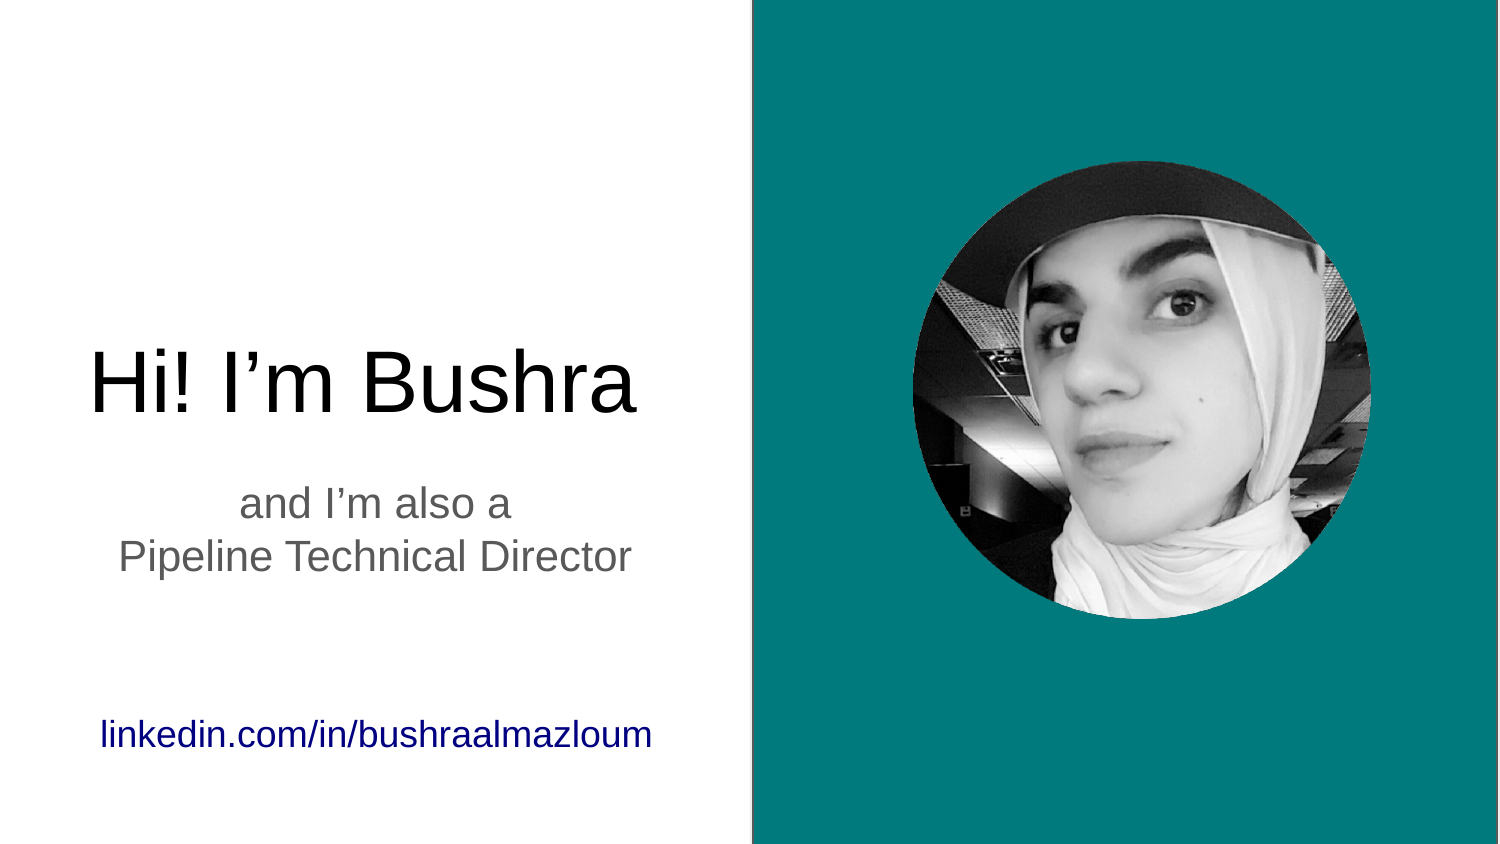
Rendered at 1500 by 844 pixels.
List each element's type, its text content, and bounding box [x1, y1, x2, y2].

title Hi! I’m Bushra [43, 202, 708, 446]
picture [913, 160, 1373, 621]
subtitle and I’m also a Pipeline Technical Director [43, 459, 708, 663]
text_box linkedin.com/in/bushraalmazloum [0, 695, 754, 771]
text_box [753, 0, 1497, 844]
